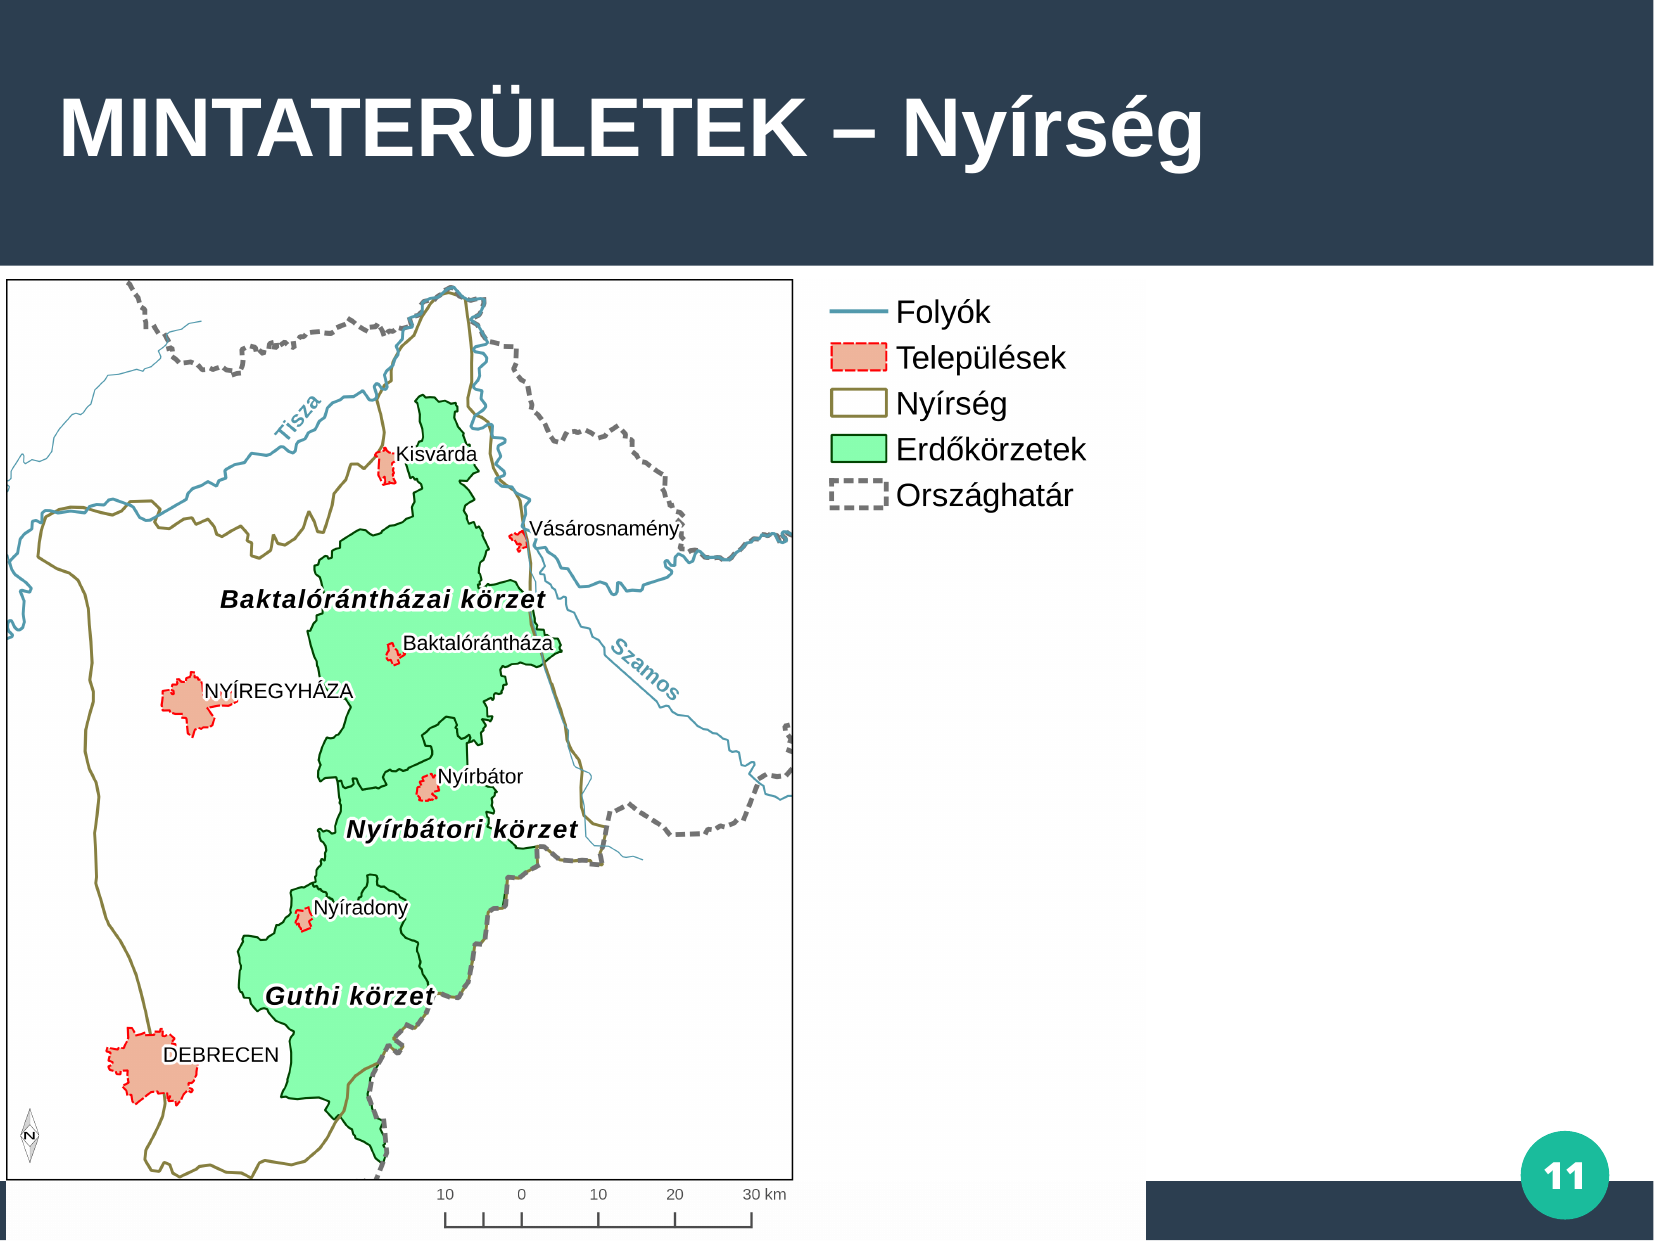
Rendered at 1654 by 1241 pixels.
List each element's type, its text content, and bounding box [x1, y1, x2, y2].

title MINTATERÜLETEK – Nyírség [59, 49, 1595, 207]
picture [6, 279, 1146, 1241]
